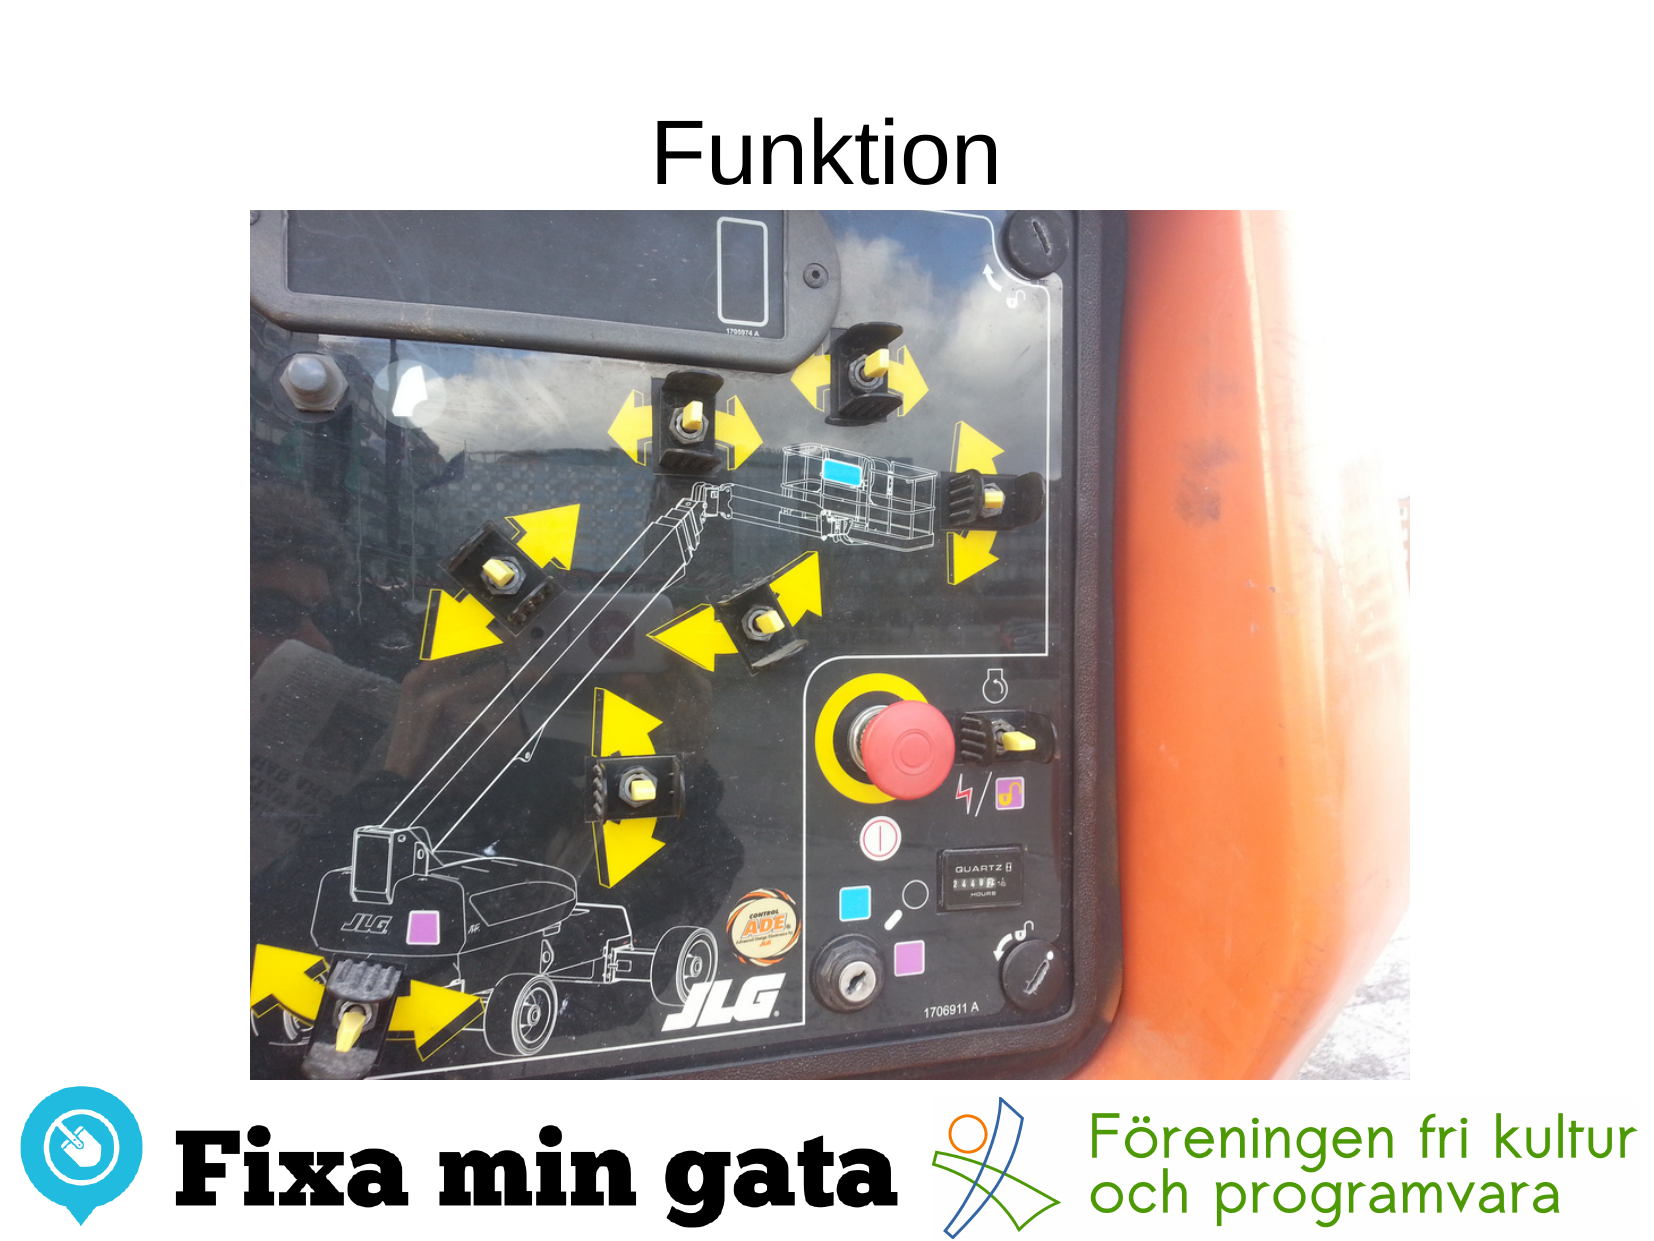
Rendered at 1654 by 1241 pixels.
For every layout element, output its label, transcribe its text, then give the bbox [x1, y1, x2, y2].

picture [932, 1097, 1638, 1239]
title Funktion [82, 49, 1571, 257]
picture [4, 210, 1410, 1236]
